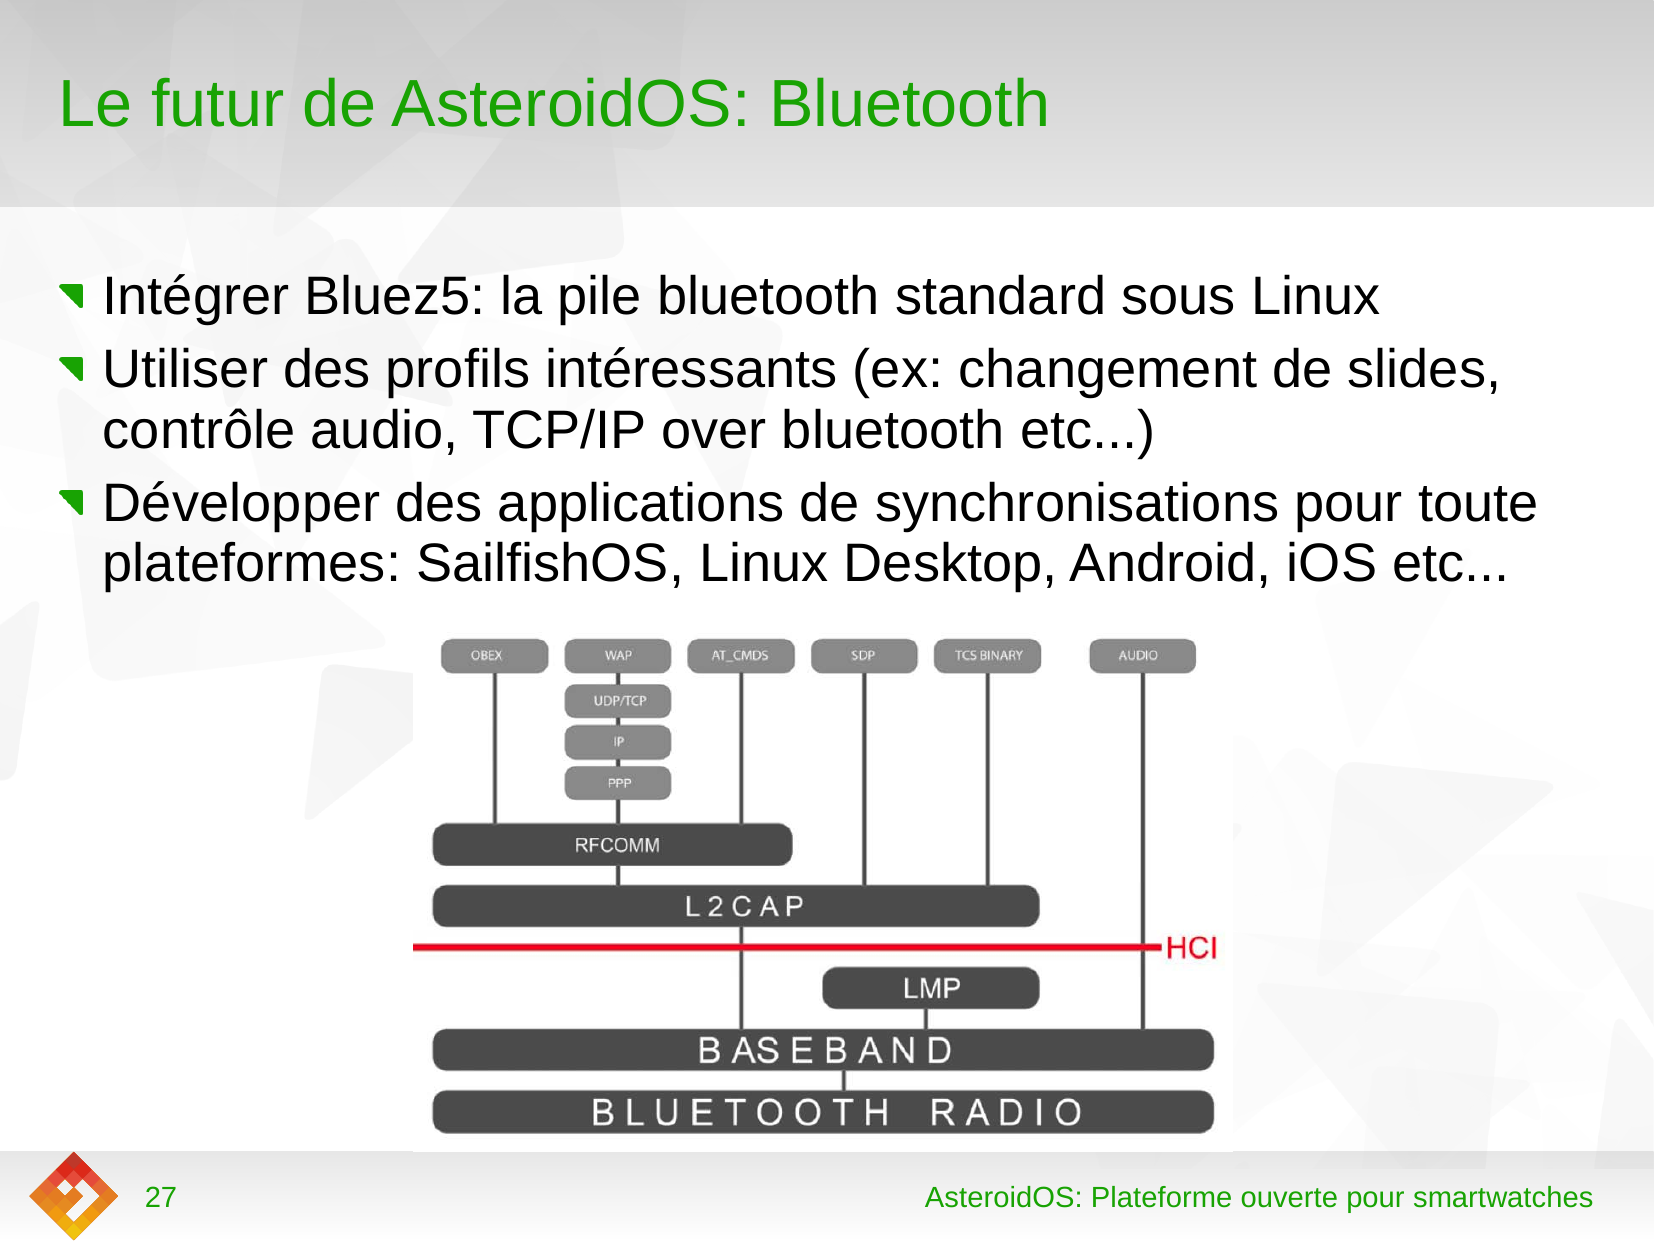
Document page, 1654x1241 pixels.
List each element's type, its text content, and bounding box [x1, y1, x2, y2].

picture [413, 548, 1654, 1169]
title Le futur de AsteroidOS: Bluetooth [59, 29, 1595, 178]
picture [0, 0, 783, 931]
list Intégrer Bluez5: la pile bluetooth standard sous Linux Utiliser des profils intéressants (ex: changement de slides, contrôle audio, TCP/IP over bluetooth etc...) Développer des applications de synchronisations pour toute plateformes: SailfishOS, Linux Desktop, Android, iOS etc... [59, 265, 1595, 1056]
